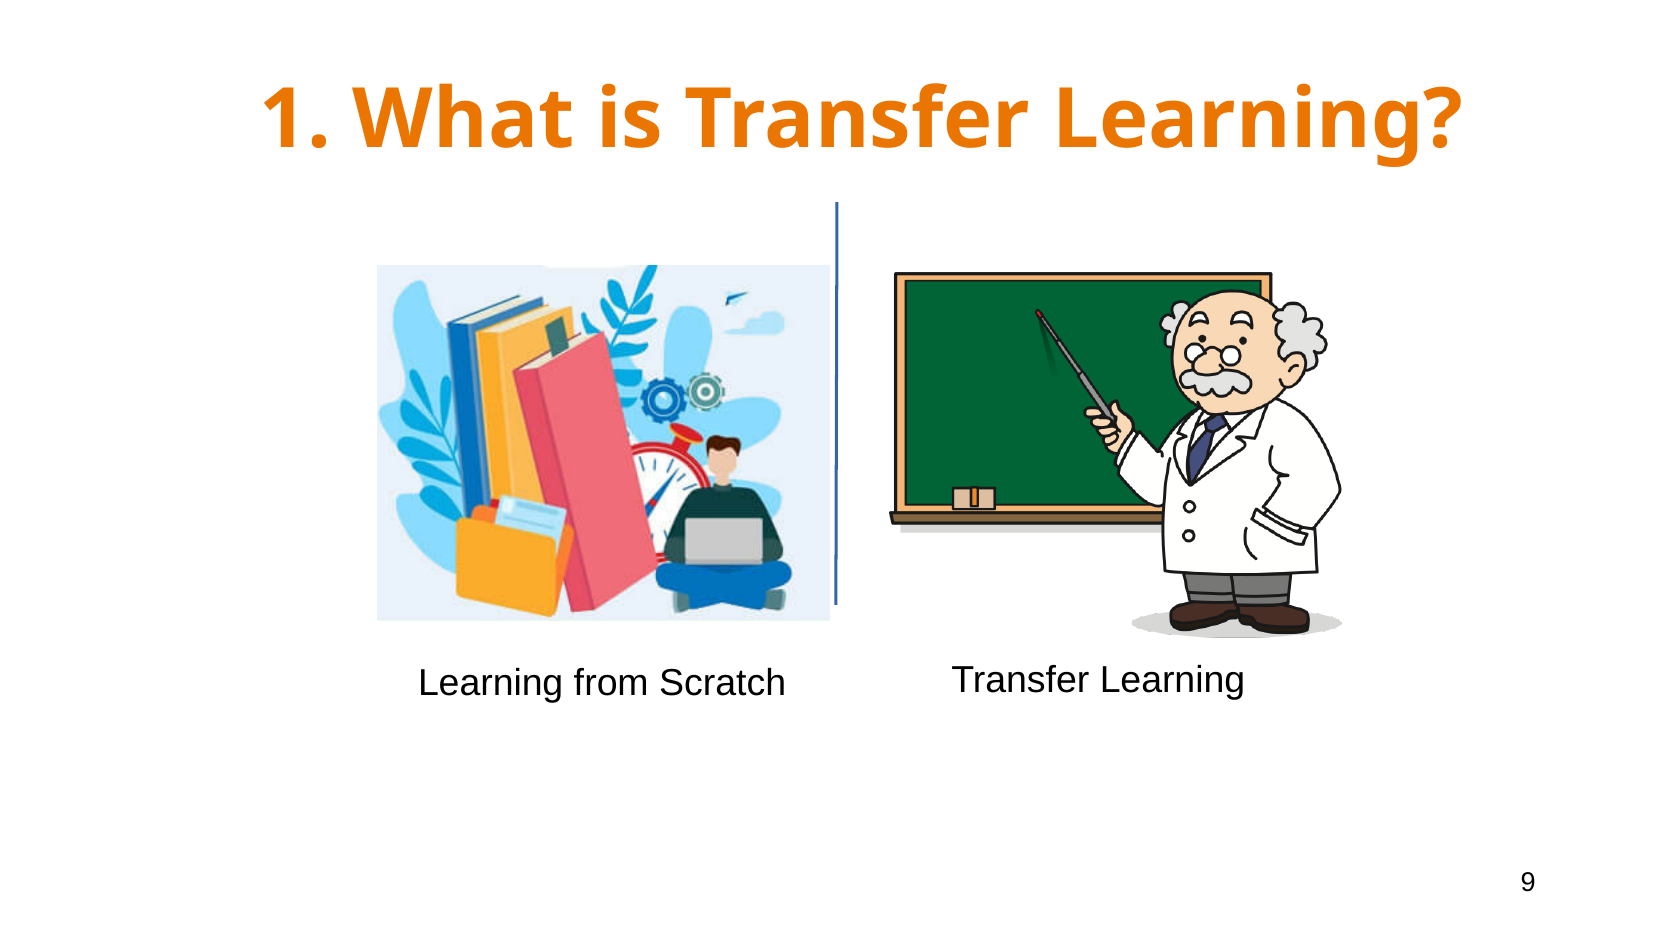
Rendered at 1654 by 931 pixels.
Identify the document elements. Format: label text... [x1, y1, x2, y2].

text_box Learning from Scratch [403, 654, 802, 711]
picture [377, 265, 831, 621]
picture [889, 228, 1342, 681]
title 1. What is Transfer Learning? [82, 37, 1571, 193]
text_box Transfer Learning [936, 651, 1261, 709]
